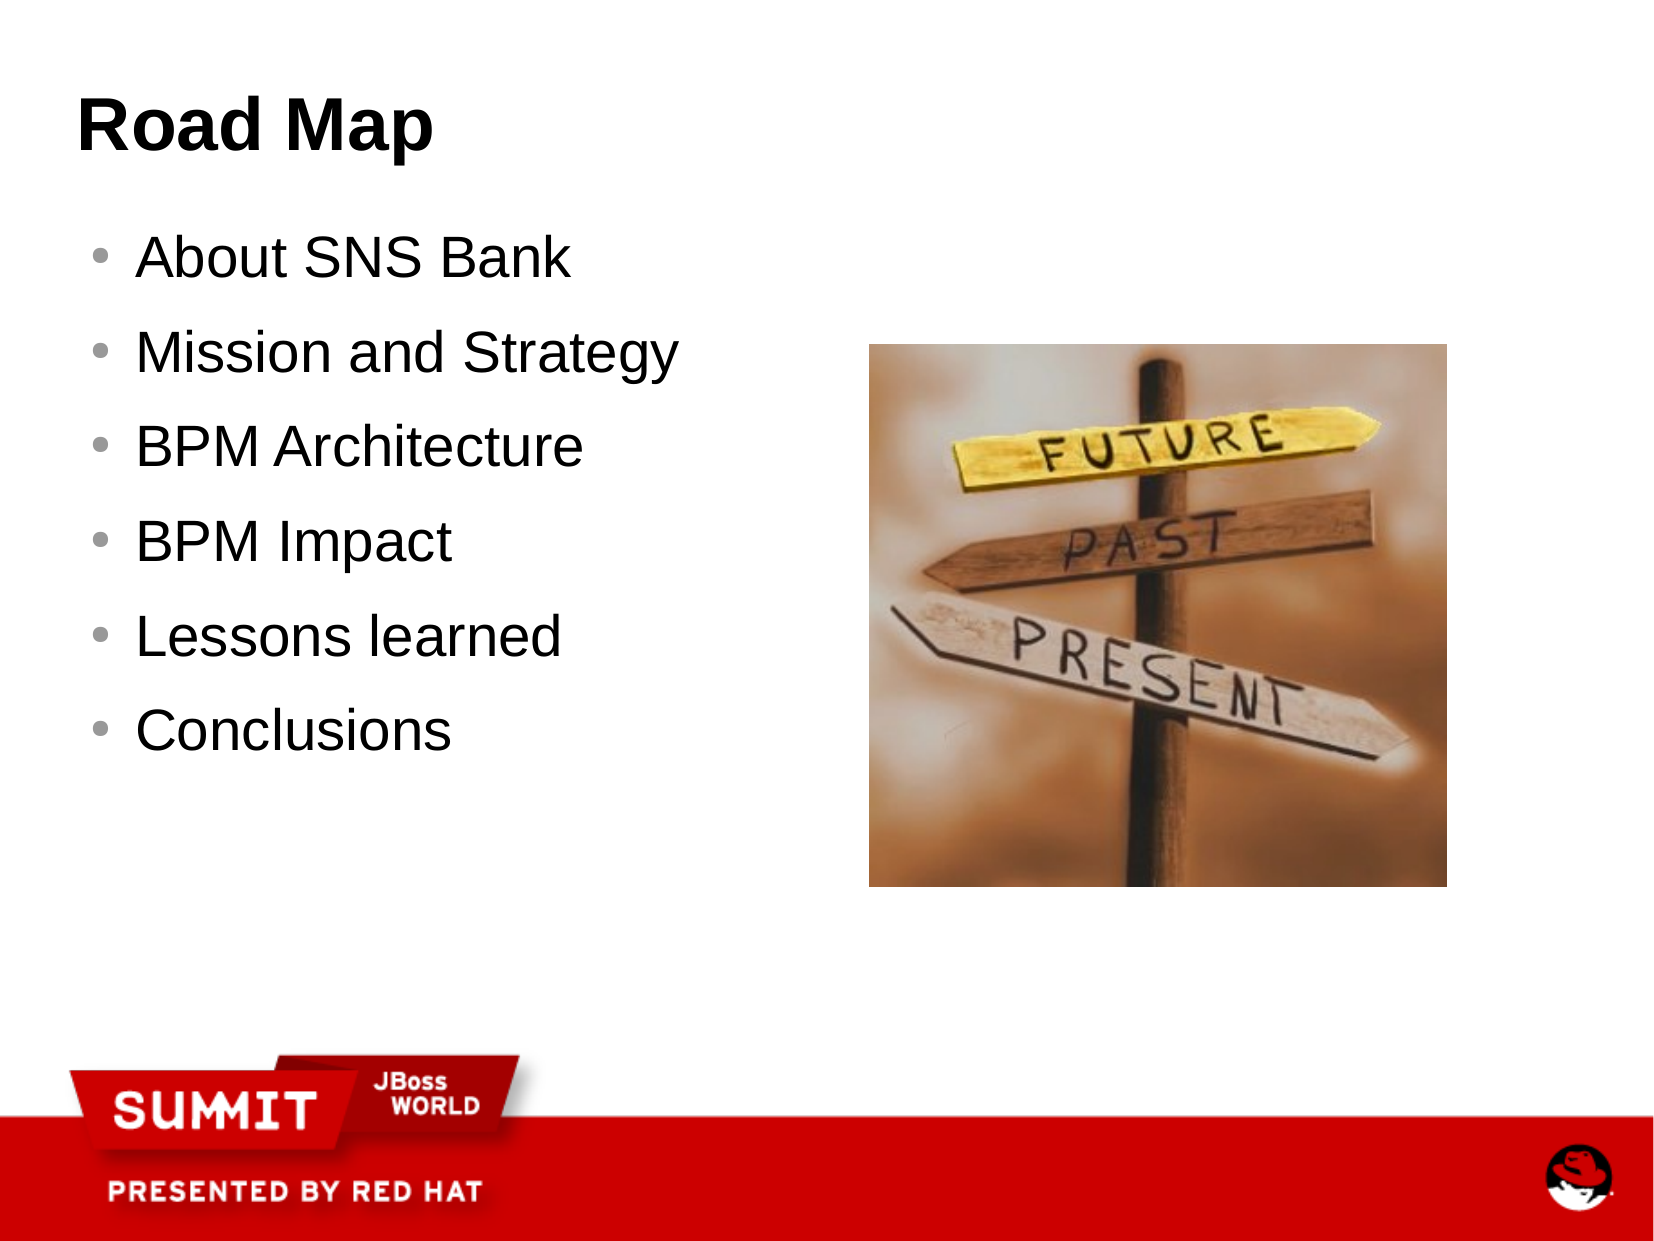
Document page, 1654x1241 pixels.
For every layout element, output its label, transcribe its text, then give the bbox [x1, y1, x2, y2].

title Road Map [76, 45, 1565, 204]
list About SNS Bank Mission and Strategy BPM Architecture BPM Impact Lessons learned Conclusions [75, 225, 1576, 826]
picture [0, 1043, 1654, 1241]
picture [869, 344, 1447, 888]
